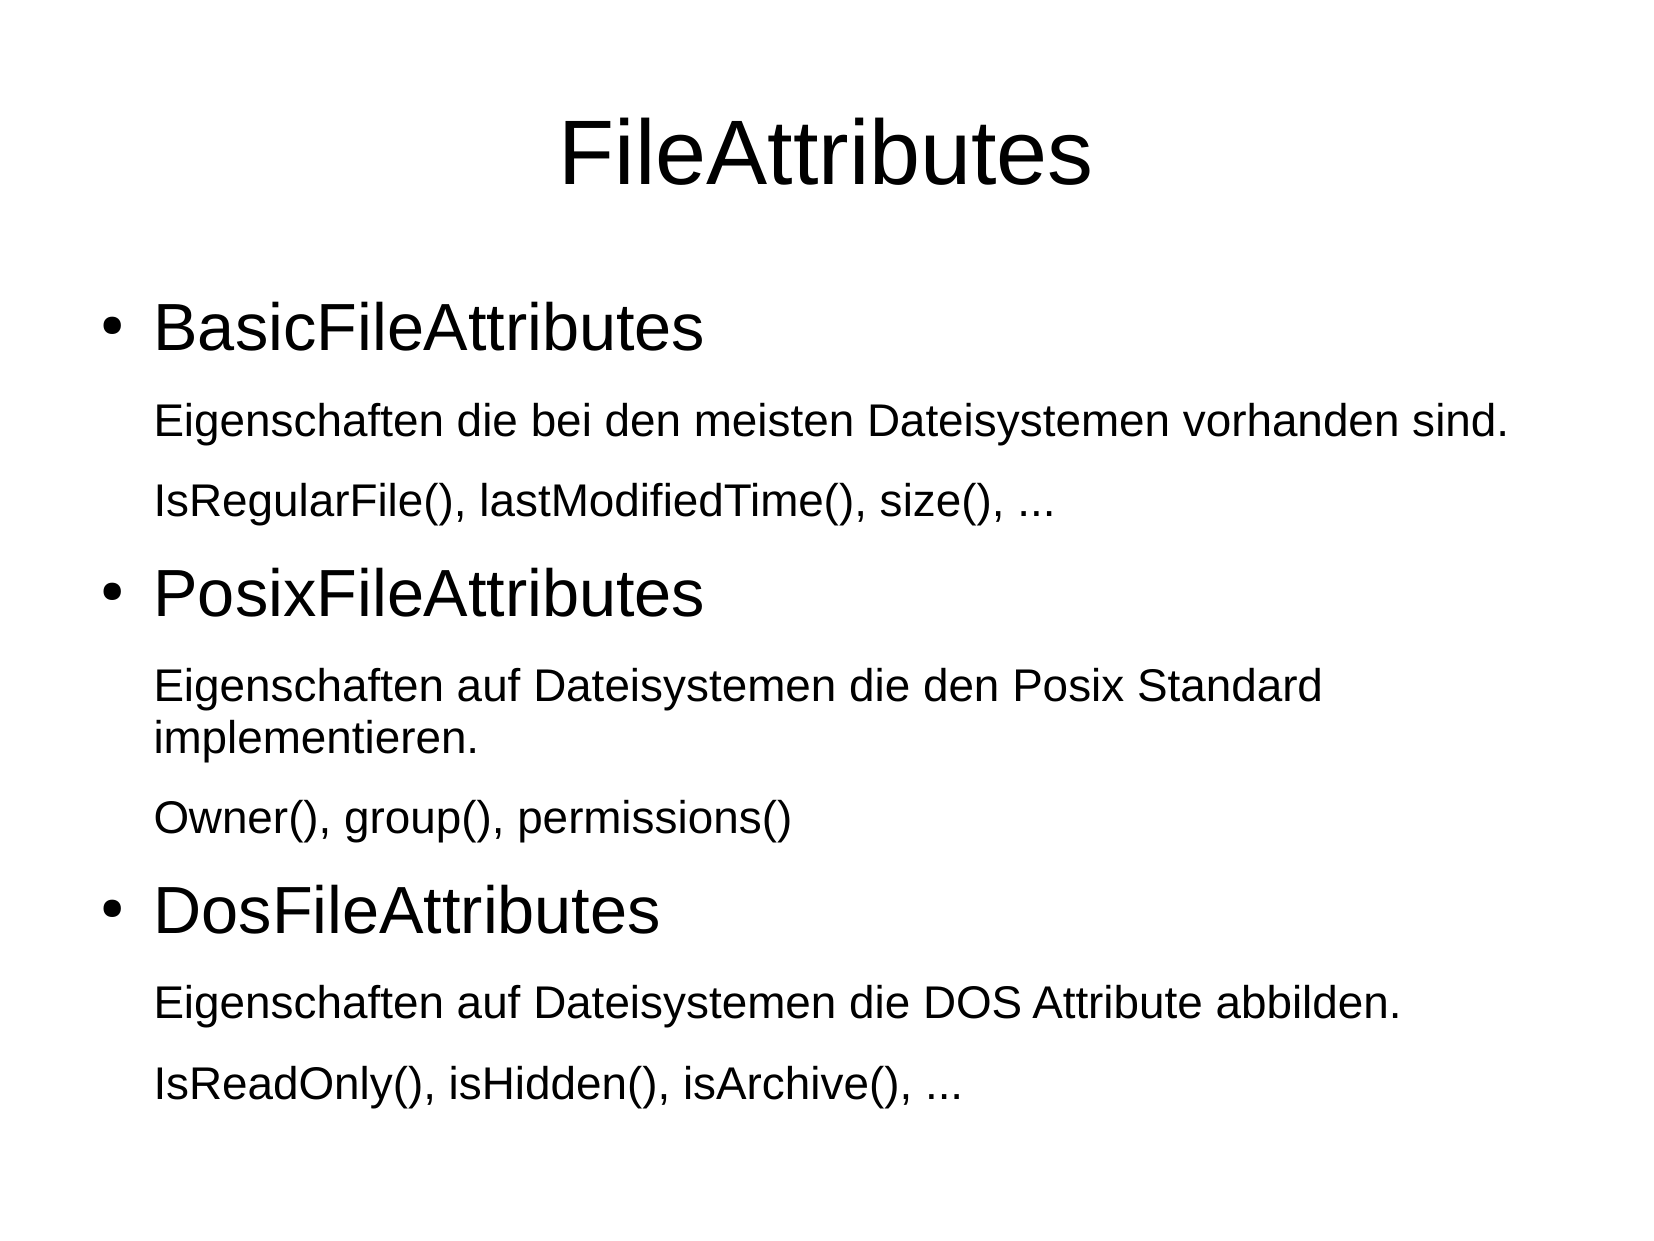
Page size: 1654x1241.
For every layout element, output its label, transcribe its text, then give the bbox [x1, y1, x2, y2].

list BasicFileAttributes Eigenschaften die bei den meisten Dateisystemen vorhanden sind. IsRegularFile(), lastModifiedTime(), size(), ... PosixFileAttributes Eigenschaften auf Dateisystemen die den Posix Standard implementieren. Owner(), group(), permissions() DosFileAttributes Eigenschaften auf Dateisystemen die DOS Attribute abbilden. IsReadOnly(), isHidden(), isArchive(), ... [82, 290, 1571, 1146]
title FileAttributes [82, 49, 1571, 257]
